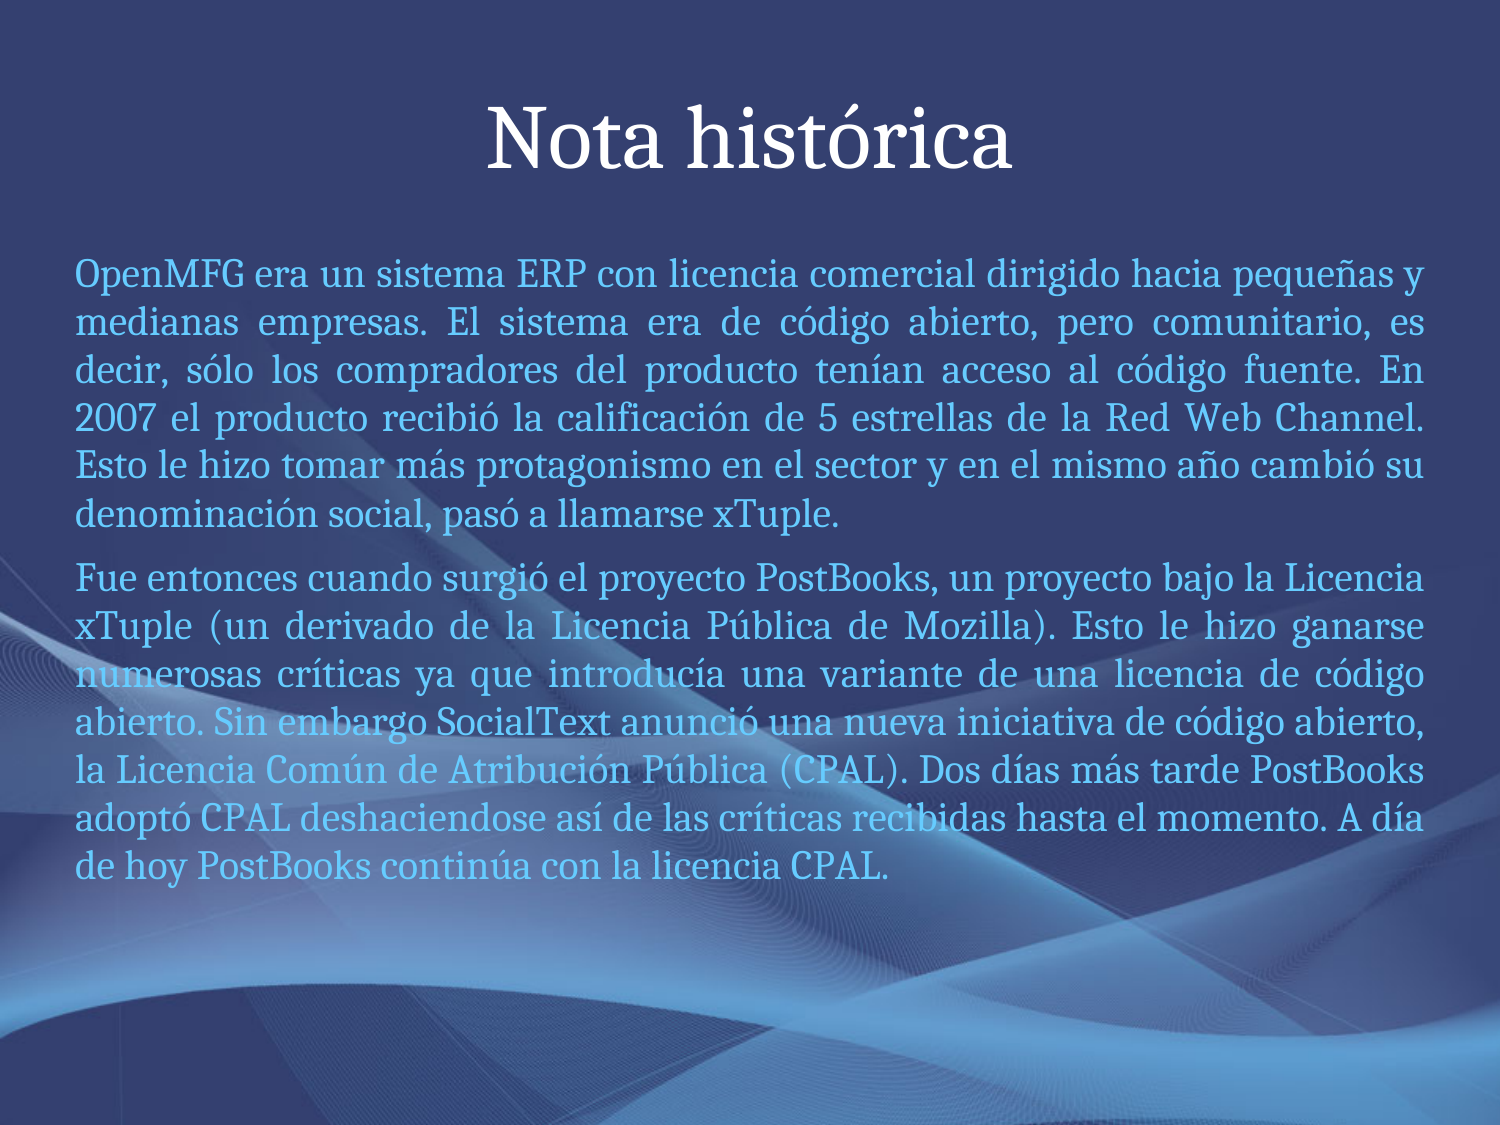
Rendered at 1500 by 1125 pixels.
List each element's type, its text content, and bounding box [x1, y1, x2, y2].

picture [0, 0, 1500, 1125]
title Nota histórica [75, 45, 1426, 212]
subtitle OpenMFG era un sistema ERP con licencia comercial dirigido hacia pequeñas y medianas empresas. El sistema era de código abierto, pero comunitario, es decir, sólo los compradores del producto tenían acceso al código fuente. En 2007 el producto recibió la calificación de 5 estrellas de la Red Web Channel. Esto le hizo tomar más protagonismo en el sector y en el mismo año cambió su denominación social, pasó a llamarse xTuple. Fue entonces cuando surgió el proyecto PostBooks, un proyecto bajo la Licencia xTuple (un derivado de la Licencia Pública de Mozilla). Esto le hizo ganarse numerosas críticas ya que introducía una variante de una licencia de código abierto. Sin embargo SocialText anunció una nueva iniciativa de código abierto, la Licencia Común de Atribución Pública (CPAL). Dos días más tarde PostBooks adoptó CPAL deshaciendose así de las críticas recibidas hasta el momento. A día de hoy PostBooks continúa con la licencia CPAL. [75, 212, 1426, 927]
